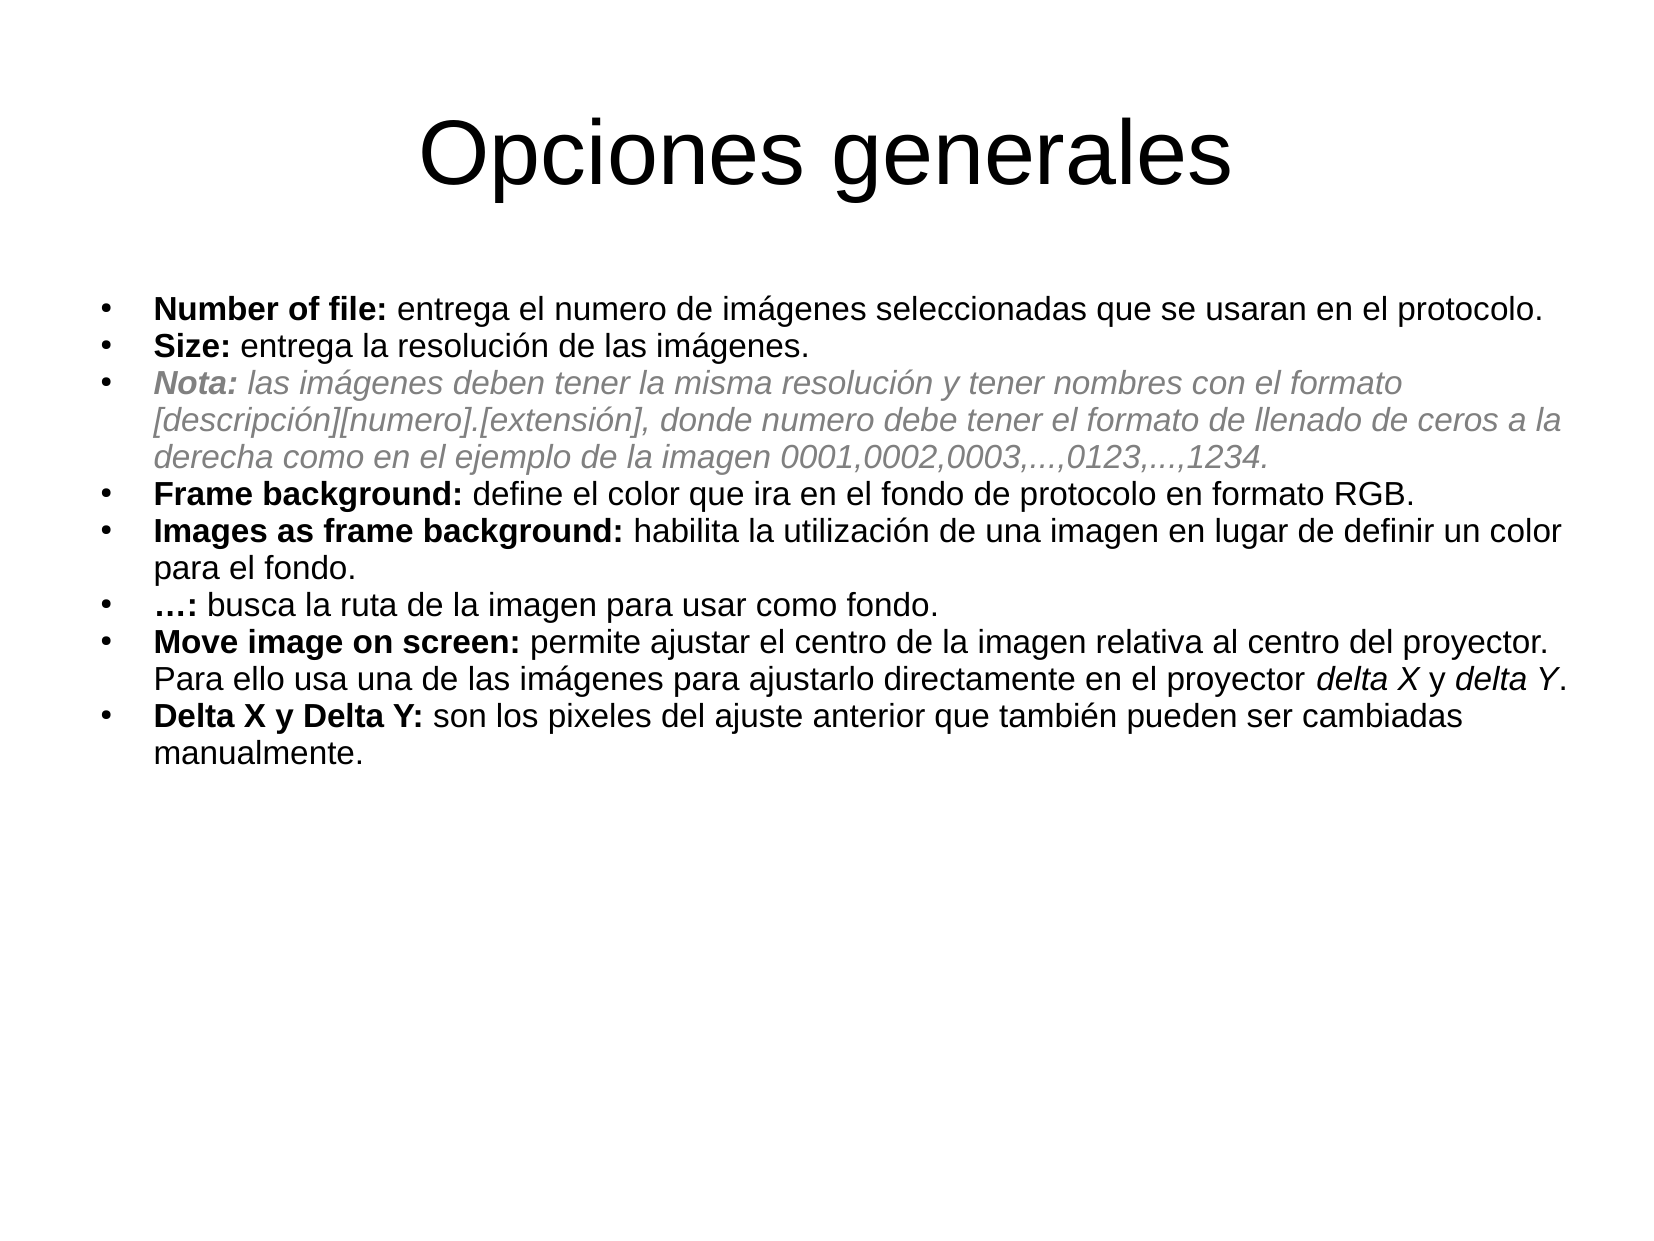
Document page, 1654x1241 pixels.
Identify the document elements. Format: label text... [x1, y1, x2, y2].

title Opciones generales [82, 49, 1571, 257]
list Number of file: entrega el numero de imágenes seleccionadas que se usaran en el protocolo. Size: entrega la resolución de las imágenes. Nota: las imágenes deben tener la misma resolución y tener nombres con el formato [descripción][numero].[extensión], donde numero debe tener el formato de llenado de ceros a la derecha como en el ejemplo de la imagen 0001,0002,0003,...,0123,...,1234. Frame background: define el color que ira en el fondo de protocolo en formato RGB. Images as frame background: habilita la utilización de una imagen en lugar de definir un color para el fondo. …: busca la ruta de la imagen para usar como fondo. Move image on screen: permite ajustar el centro de la imagen relativa al centro del proyector. Para ello usa una de las imágenes para ajustarlo directamente en el proyector delta X y delta Y. Delta X y Delta Y: son los pixeles del ajuste anterior que también pueden ser cambiadas manualmente. [82, 290, 1571, 1111]
